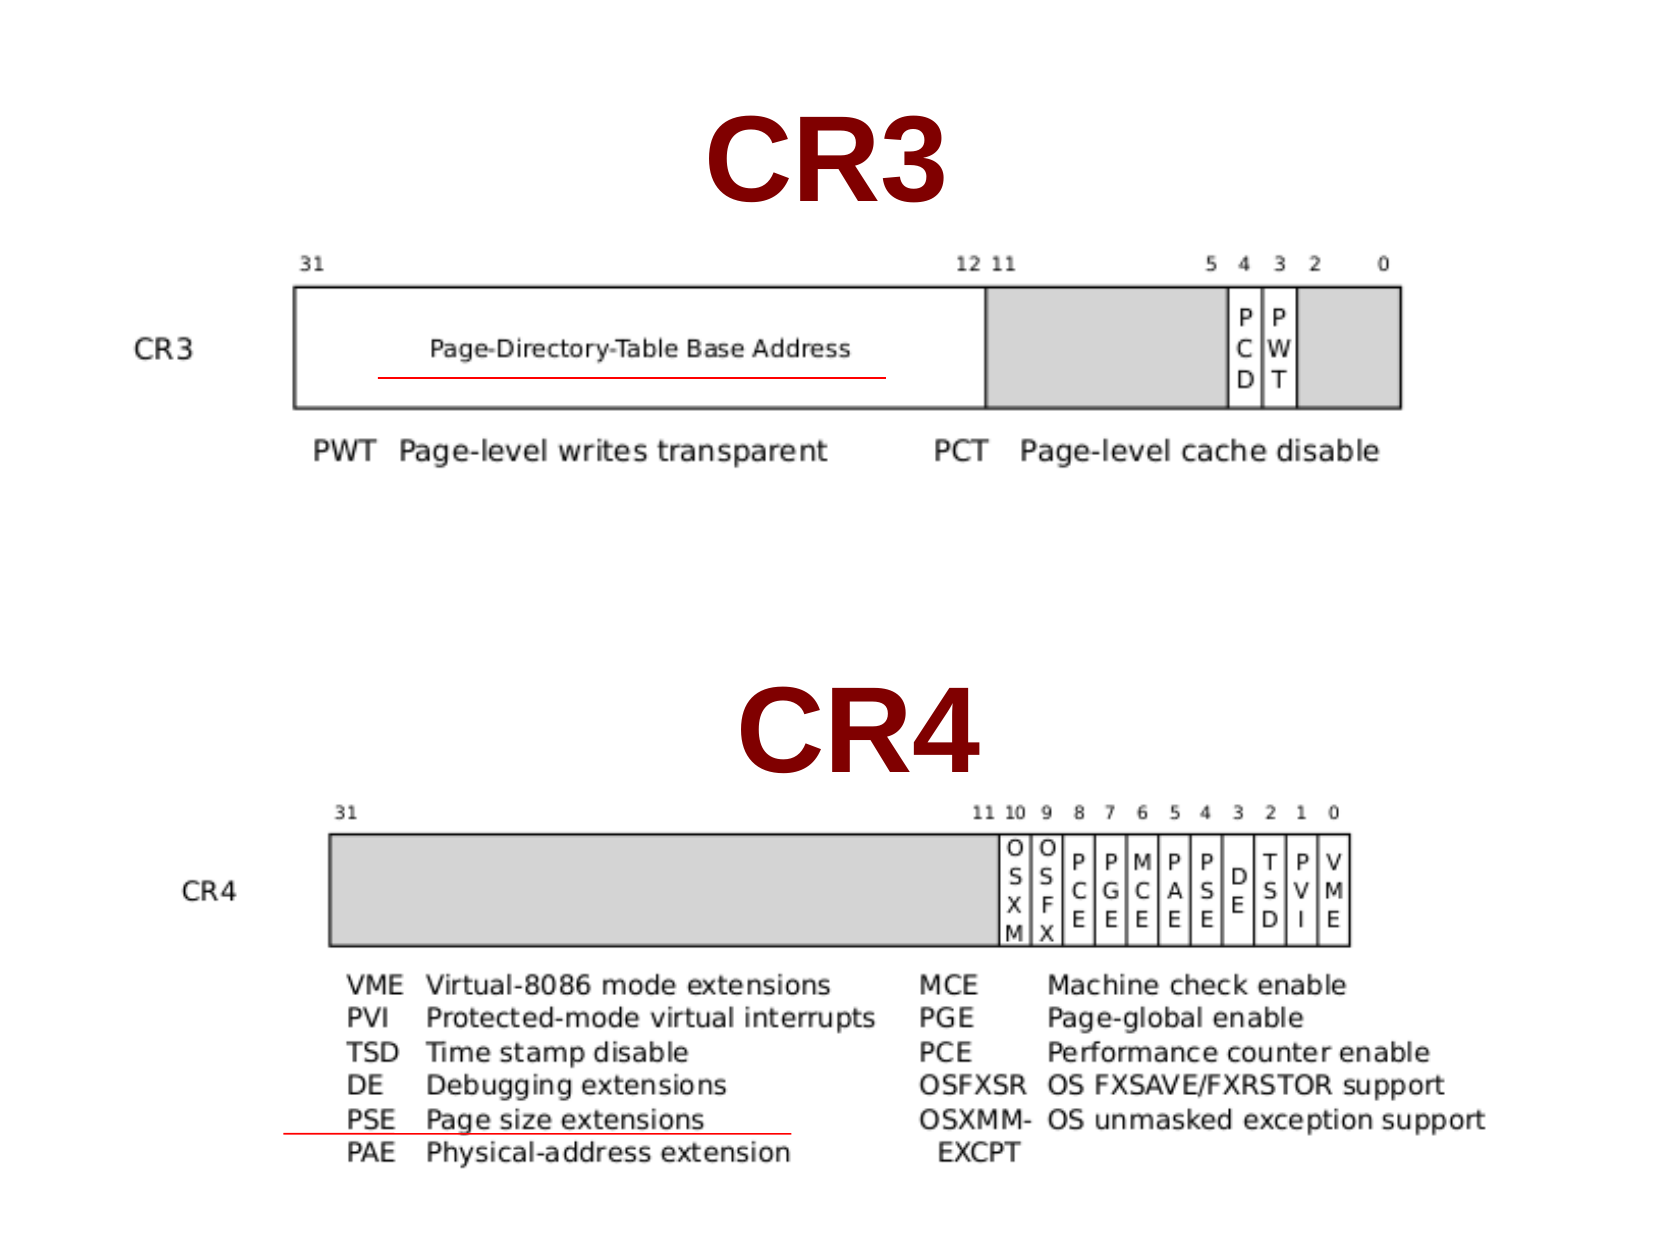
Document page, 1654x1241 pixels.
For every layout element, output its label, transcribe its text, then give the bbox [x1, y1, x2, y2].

title CR3 [82, 49, 1571, 225]
title CR4 [114, 620, 1603, 828]
picture [70, 225, 1619, 508]
picture [129, 791, 1559, 1201]
